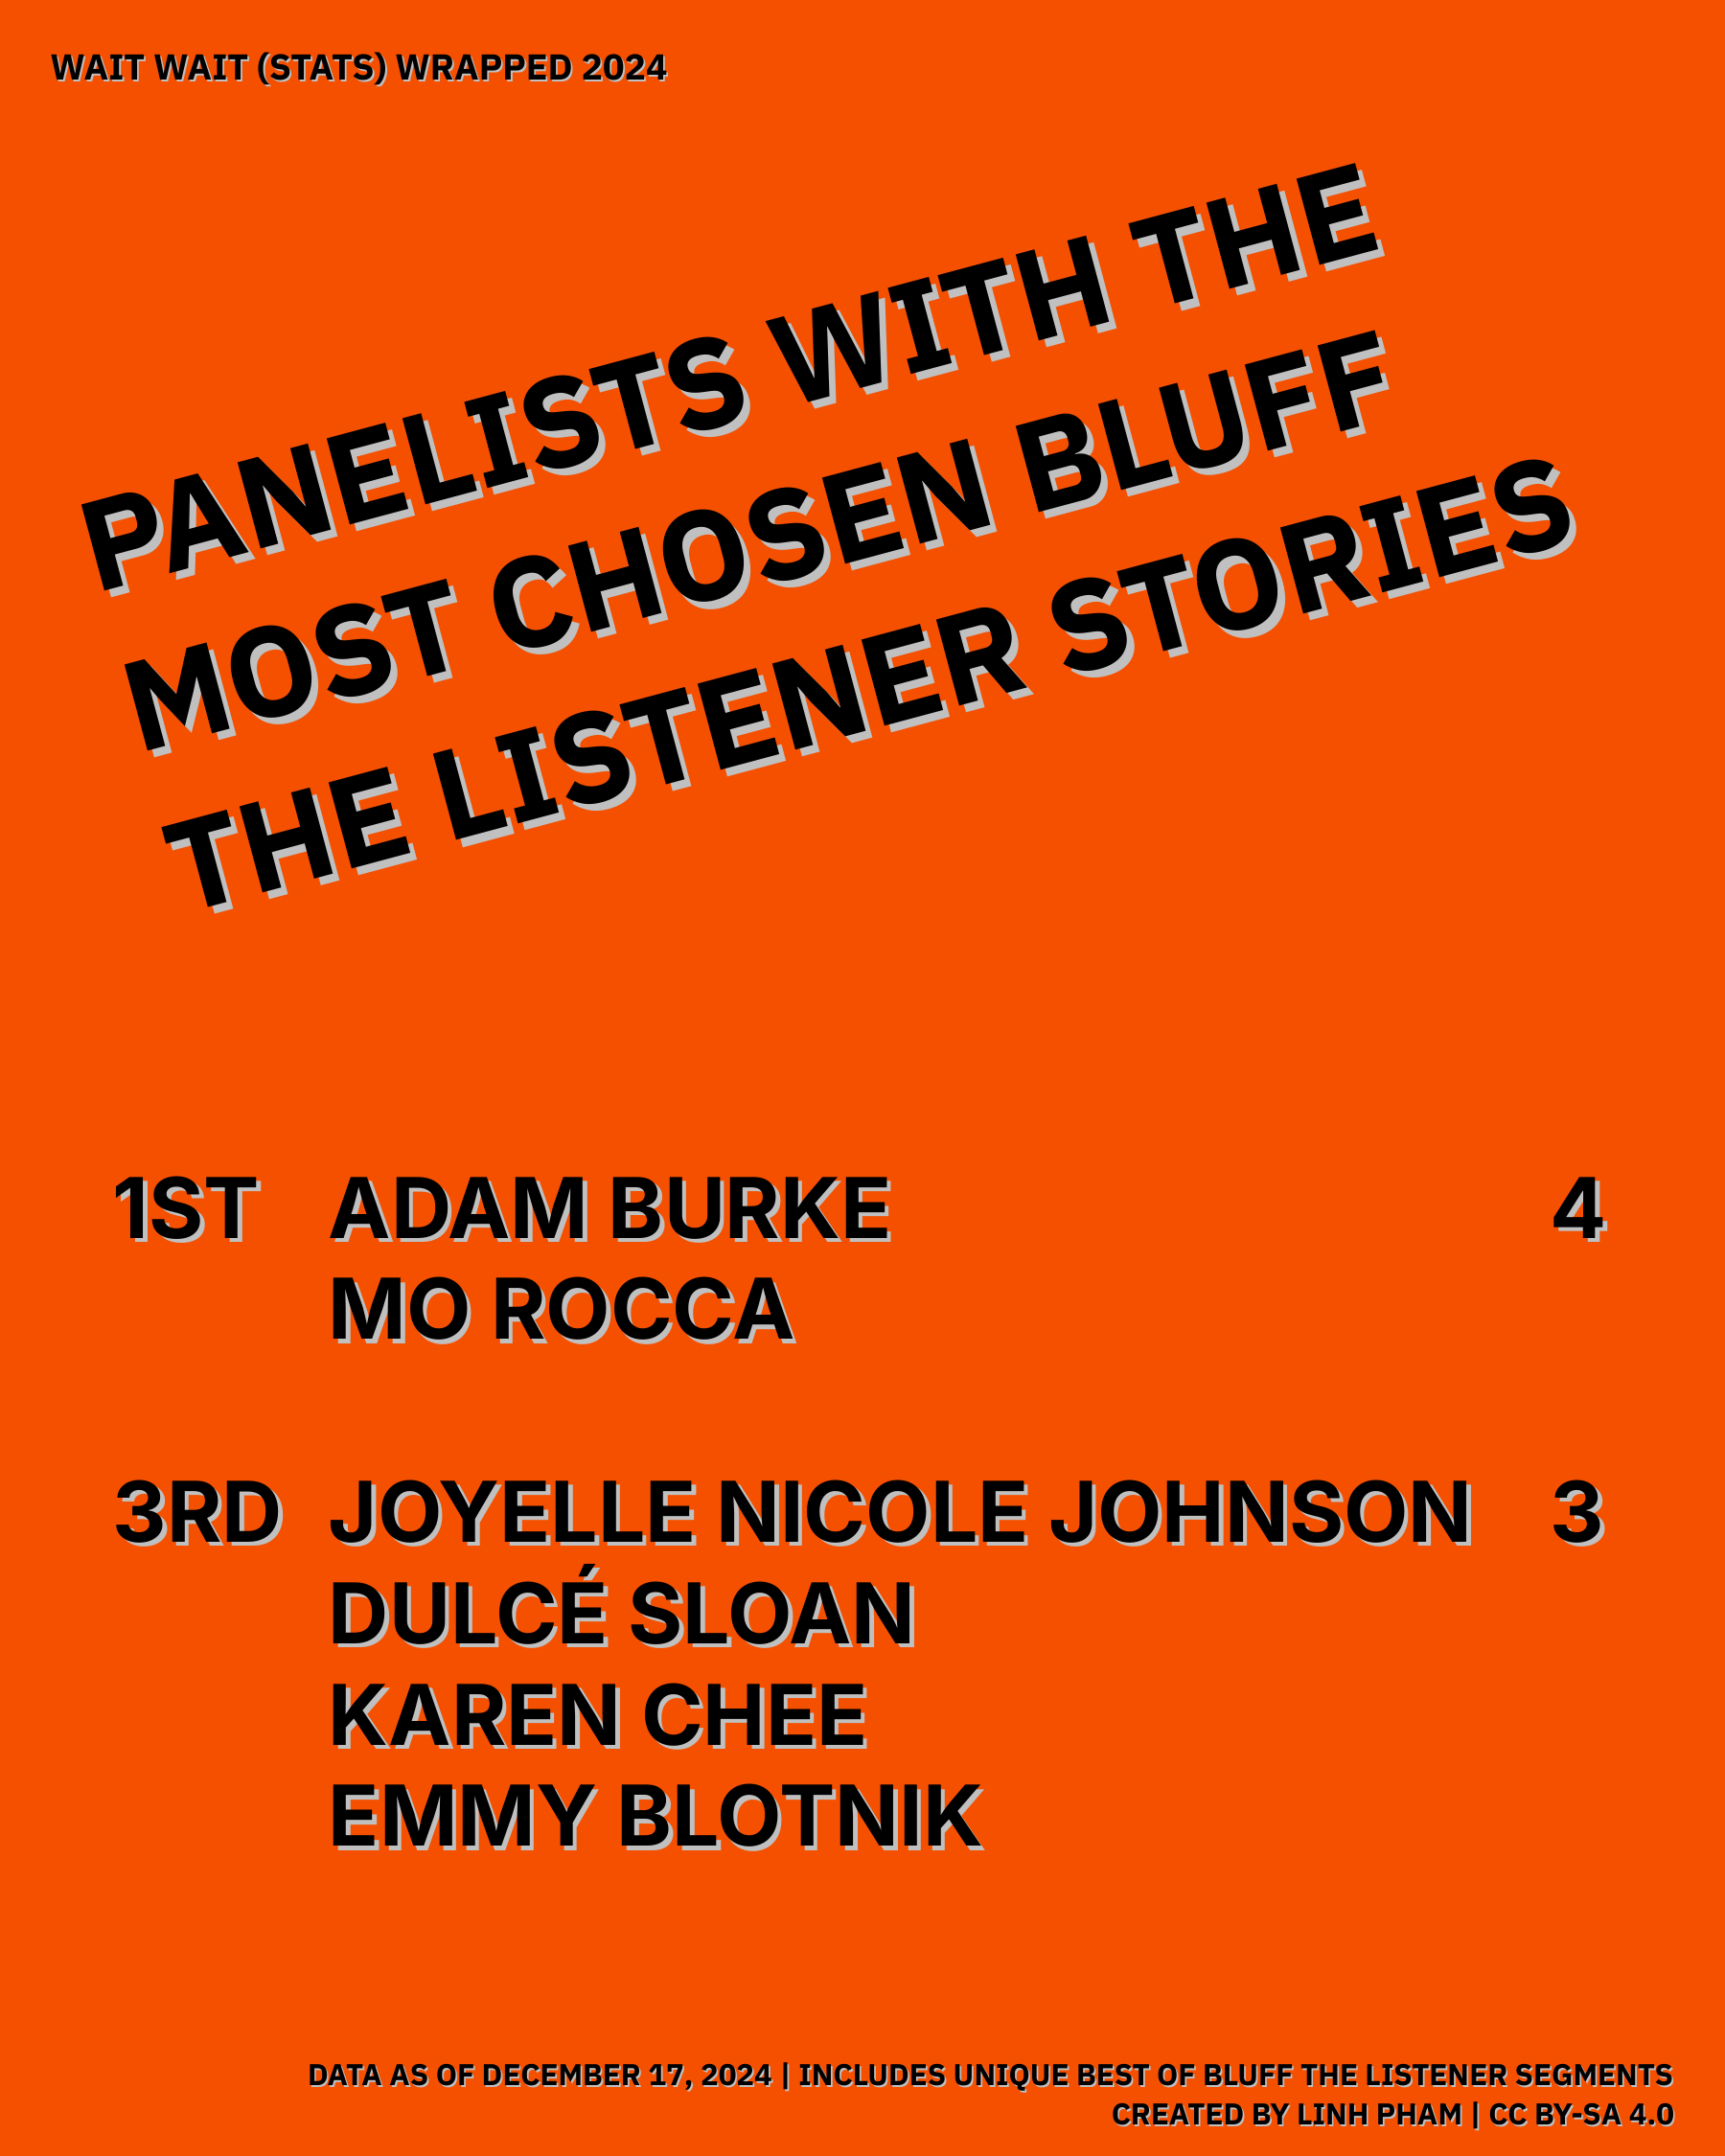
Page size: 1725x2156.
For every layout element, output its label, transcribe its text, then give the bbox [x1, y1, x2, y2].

text_box PANELISTS WITH THE MOST CHOSEN BLUFF THE LISTENER STORIES [46, 98, 1725, 959]
text_box 1ST ADAM BURKE 4 MO ROCCA 3RD JOYELLE NICOLE JOHNSON 3 DULCÉ SLOAN KAREN CHEE EMMY BLOTNIK [99, 1150, 1690, 1878]
text_box WAIT WAIT (STATS) WRAPPED 2024 [35, 35, 1690, 98]
text_box Data as of December 17, 2024 | Includes Unique Best Of Bluff the Listener Segments Created by Linh Pham | CC BY-SA 4.0 [35, 2048, 1690, 2141]
